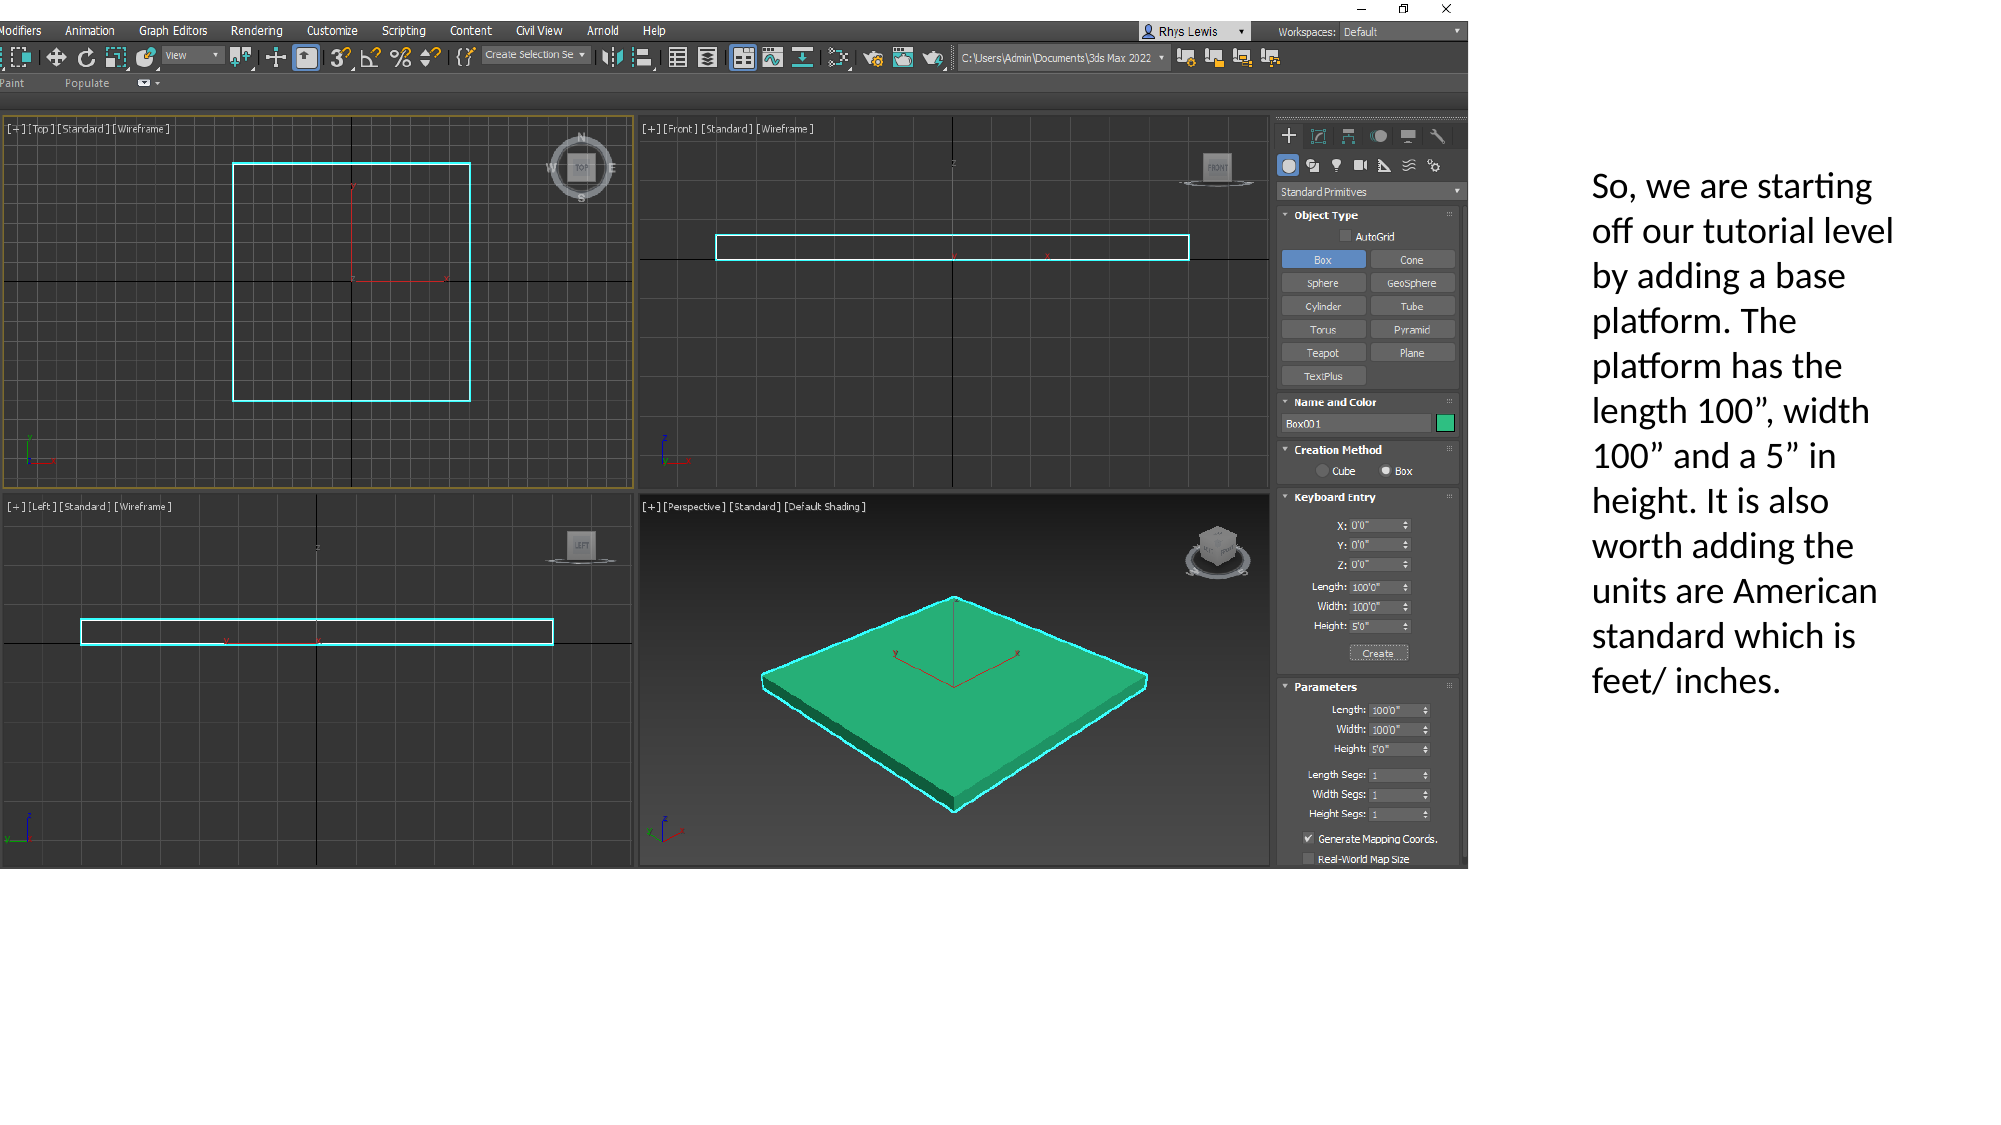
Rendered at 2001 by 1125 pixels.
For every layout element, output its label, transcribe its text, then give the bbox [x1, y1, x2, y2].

picture [0, 0, 1469, 869]
text_box So, we are starting off our tutorial level by adding a base platform. The platform has the length 100”, width 100” and a 5” in height. It is also worth adding the units are American standard which is feet/ inches. [1576, 153, 1935, 715]
